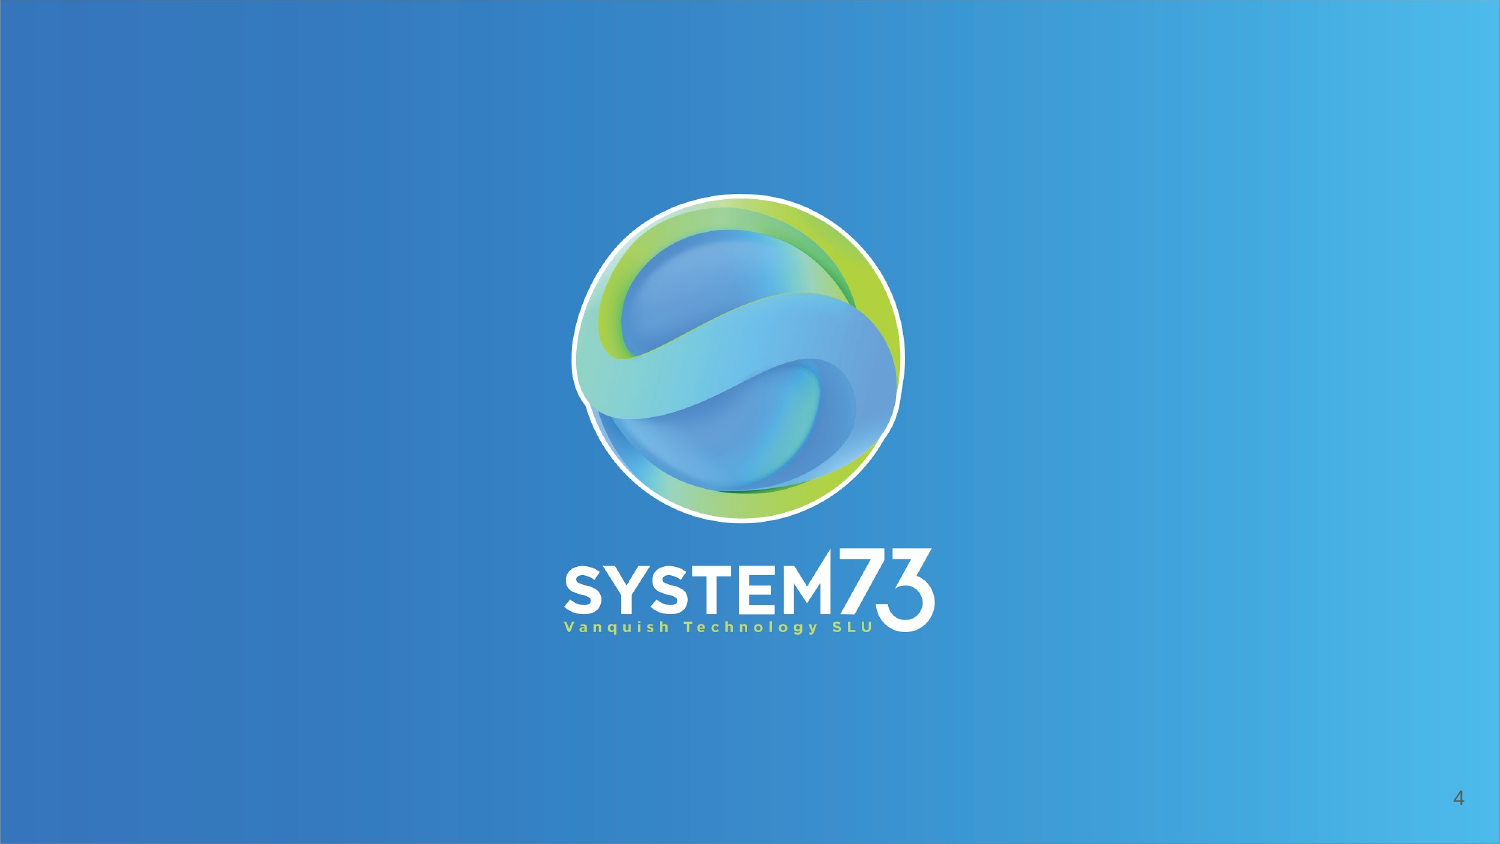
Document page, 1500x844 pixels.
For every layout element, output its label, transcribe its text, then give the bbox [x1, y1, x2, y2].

slide_number <number> [1389, 764, 1480, 830]
picture [0, 0, 1500, 844]
